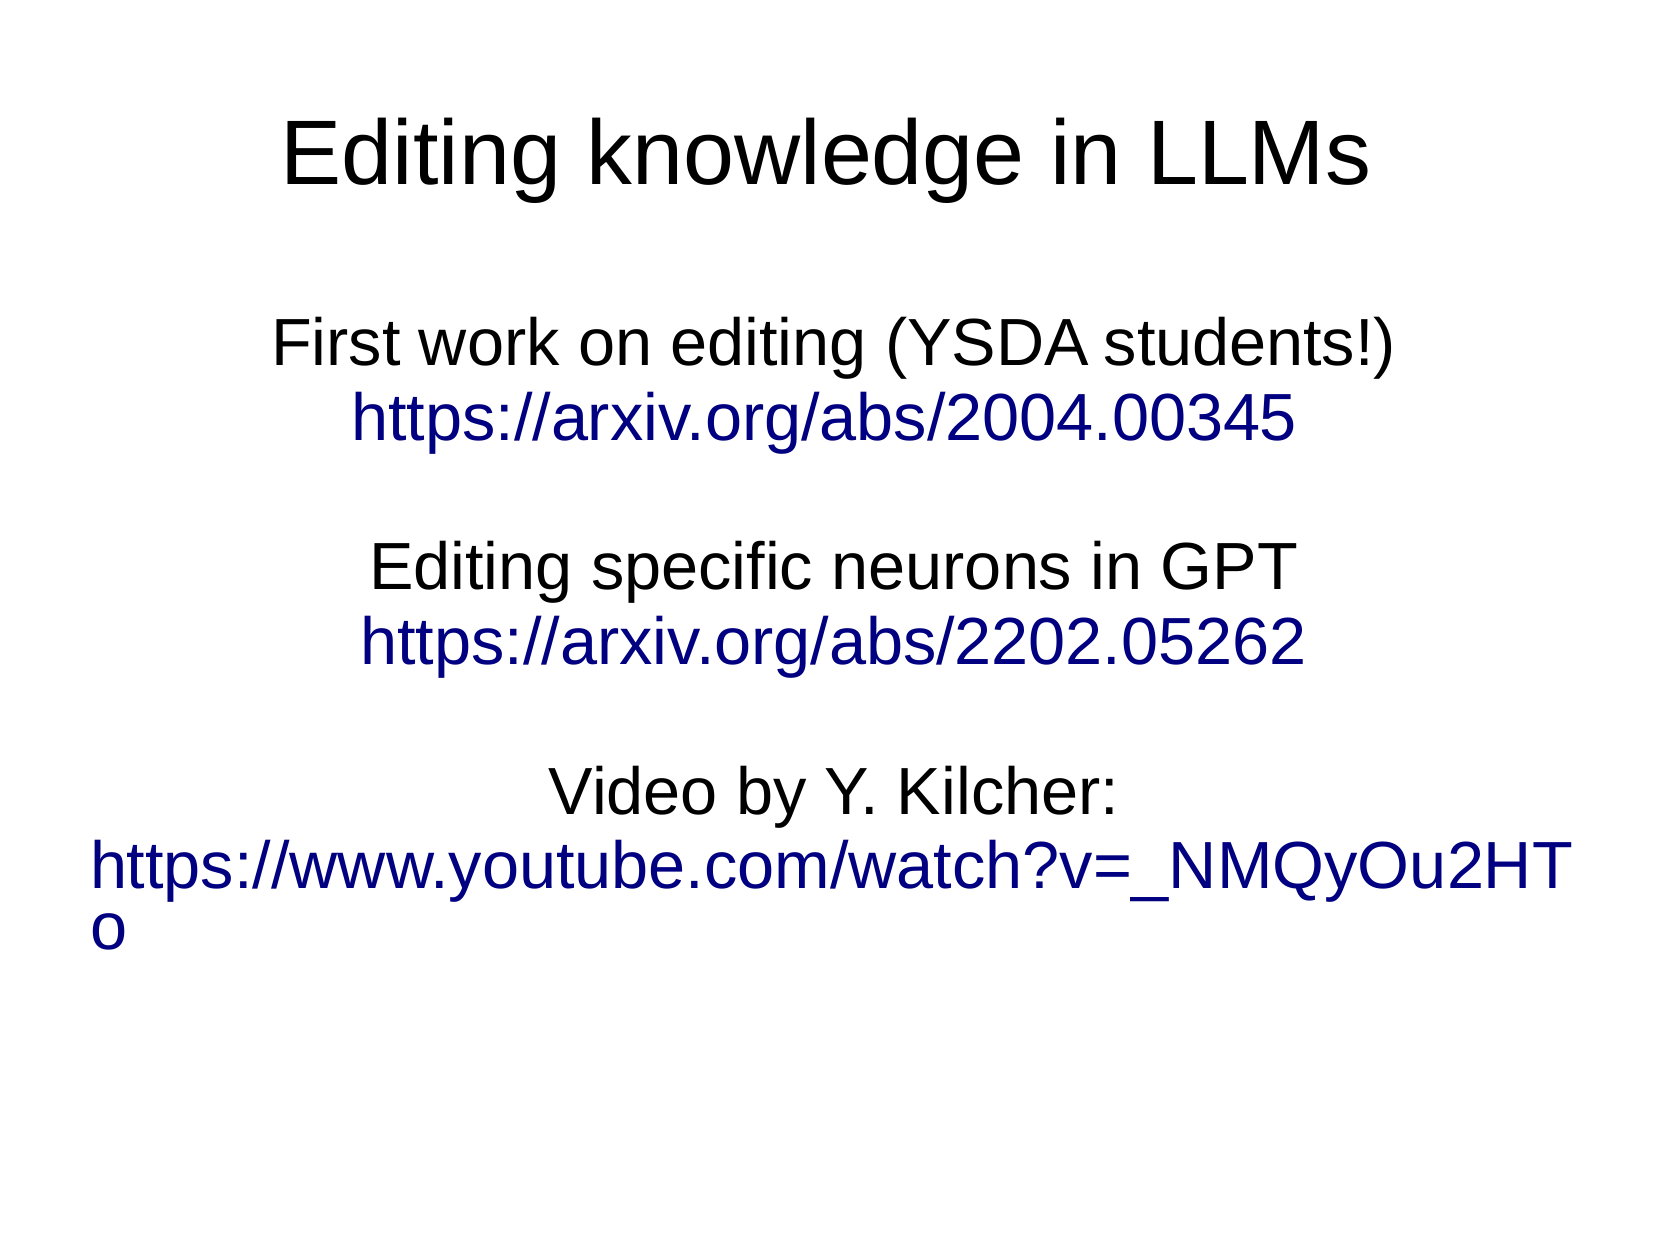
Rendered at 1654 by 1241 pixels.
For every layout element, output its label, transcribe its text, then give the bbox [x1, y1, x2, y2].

title Editing knowledge in LLMs [82, 49, 1571, 257]
subtitle First work on editing (YSDA students!) https://arxiv.org/abs/2004.00345 Editing specific neurons in GPT https://arxiv.org/abs/2202.05262 Video by Y. Kilcher: https://www.youtube.com/watch?v=_NMQyOu2HTo [90, 281, 1579, 1002]
